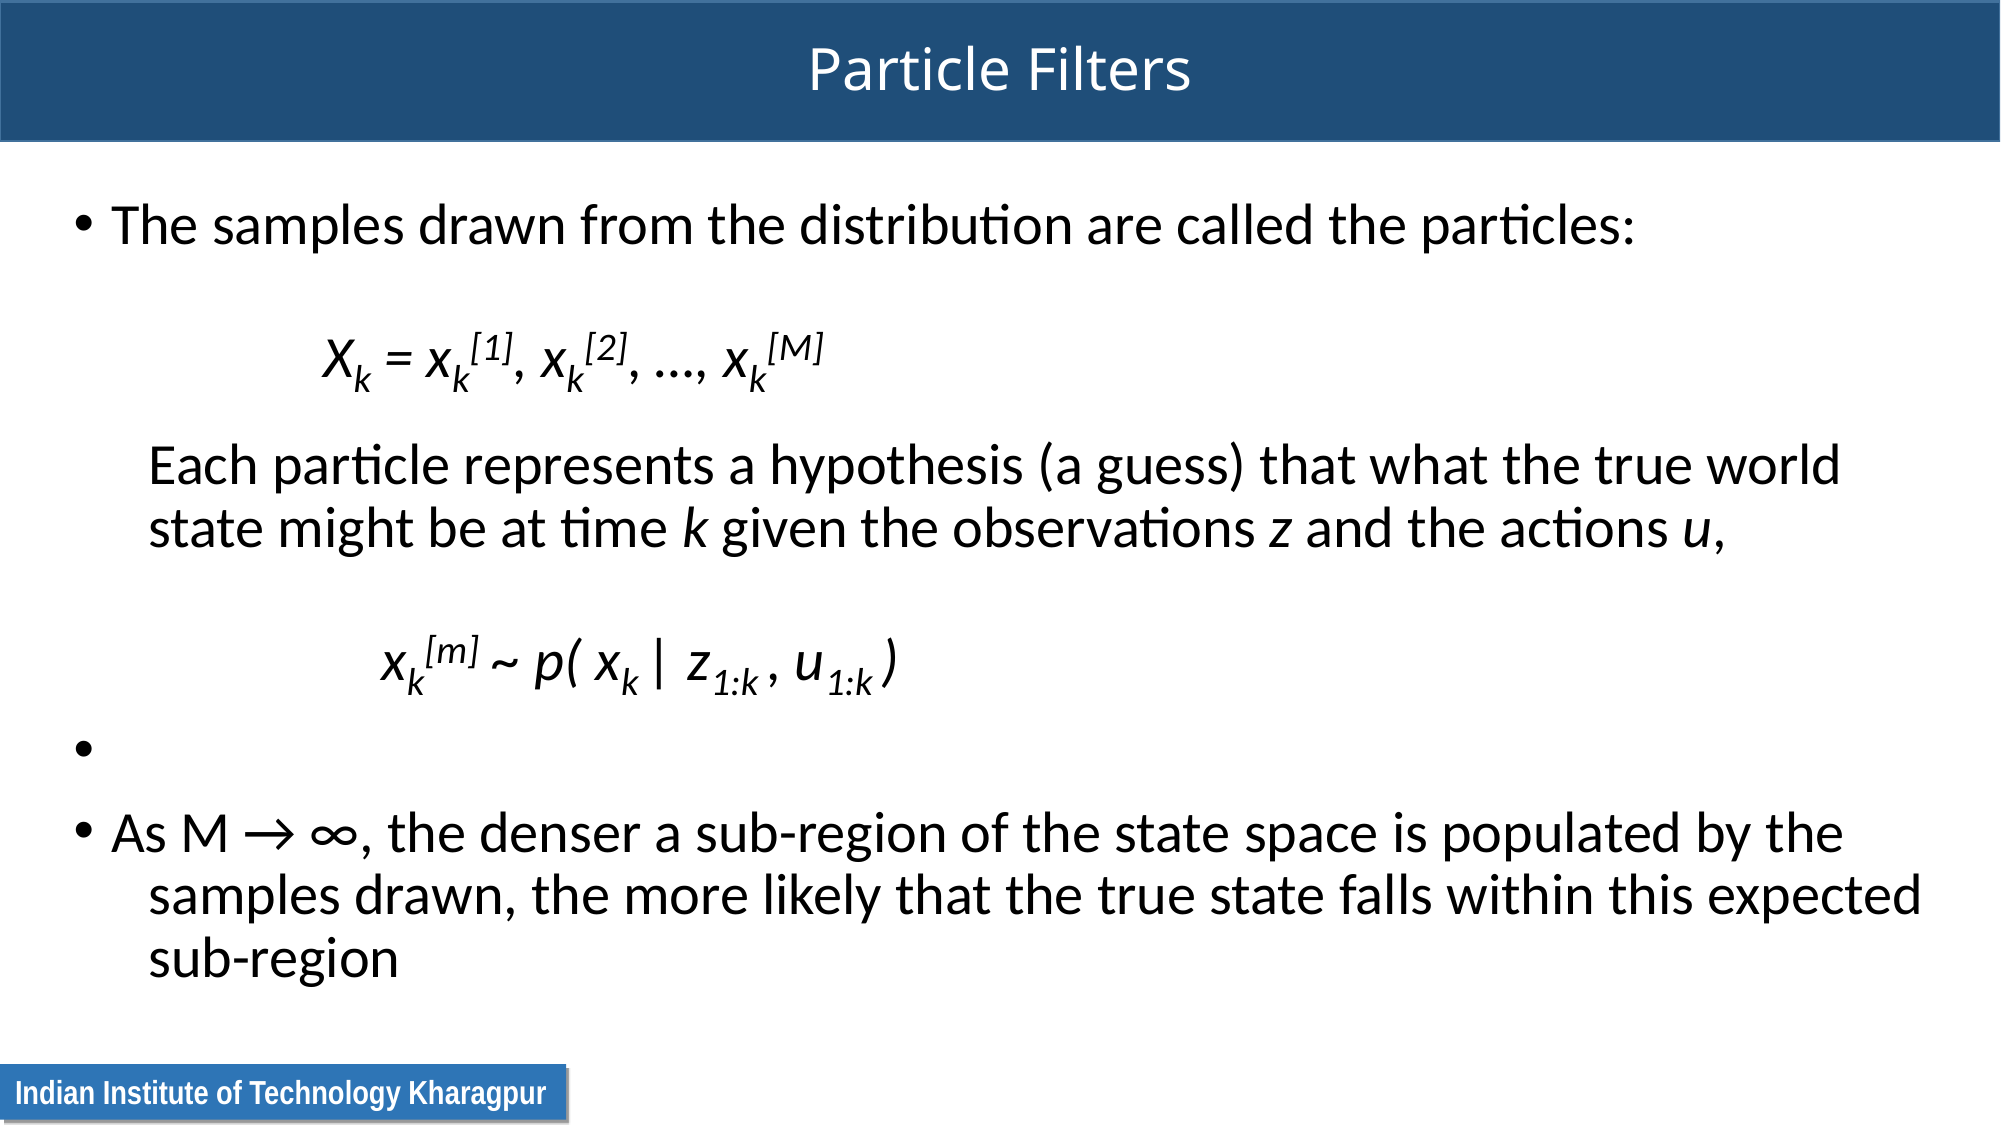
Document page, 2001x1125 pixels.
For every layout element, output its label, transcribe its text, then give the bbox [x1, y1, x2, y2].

title Particle Filters [0, 1, 2000, 141]
list The samples drawn from the distribution are called the particles: Xk = xk[1], xk[2], …, xk[M] Each particle represents a hypothesis (a guess) that what the true world state might be at time k given the observations z and the actions u, xk[m] ~ p( xk | z1:k , u1:k ) As M → ∞, the denser a sub-region of the state space is populated by the samples drawn, the more likely that the true state falls within this expected sub-region [58, 186, 1954, 1065]
